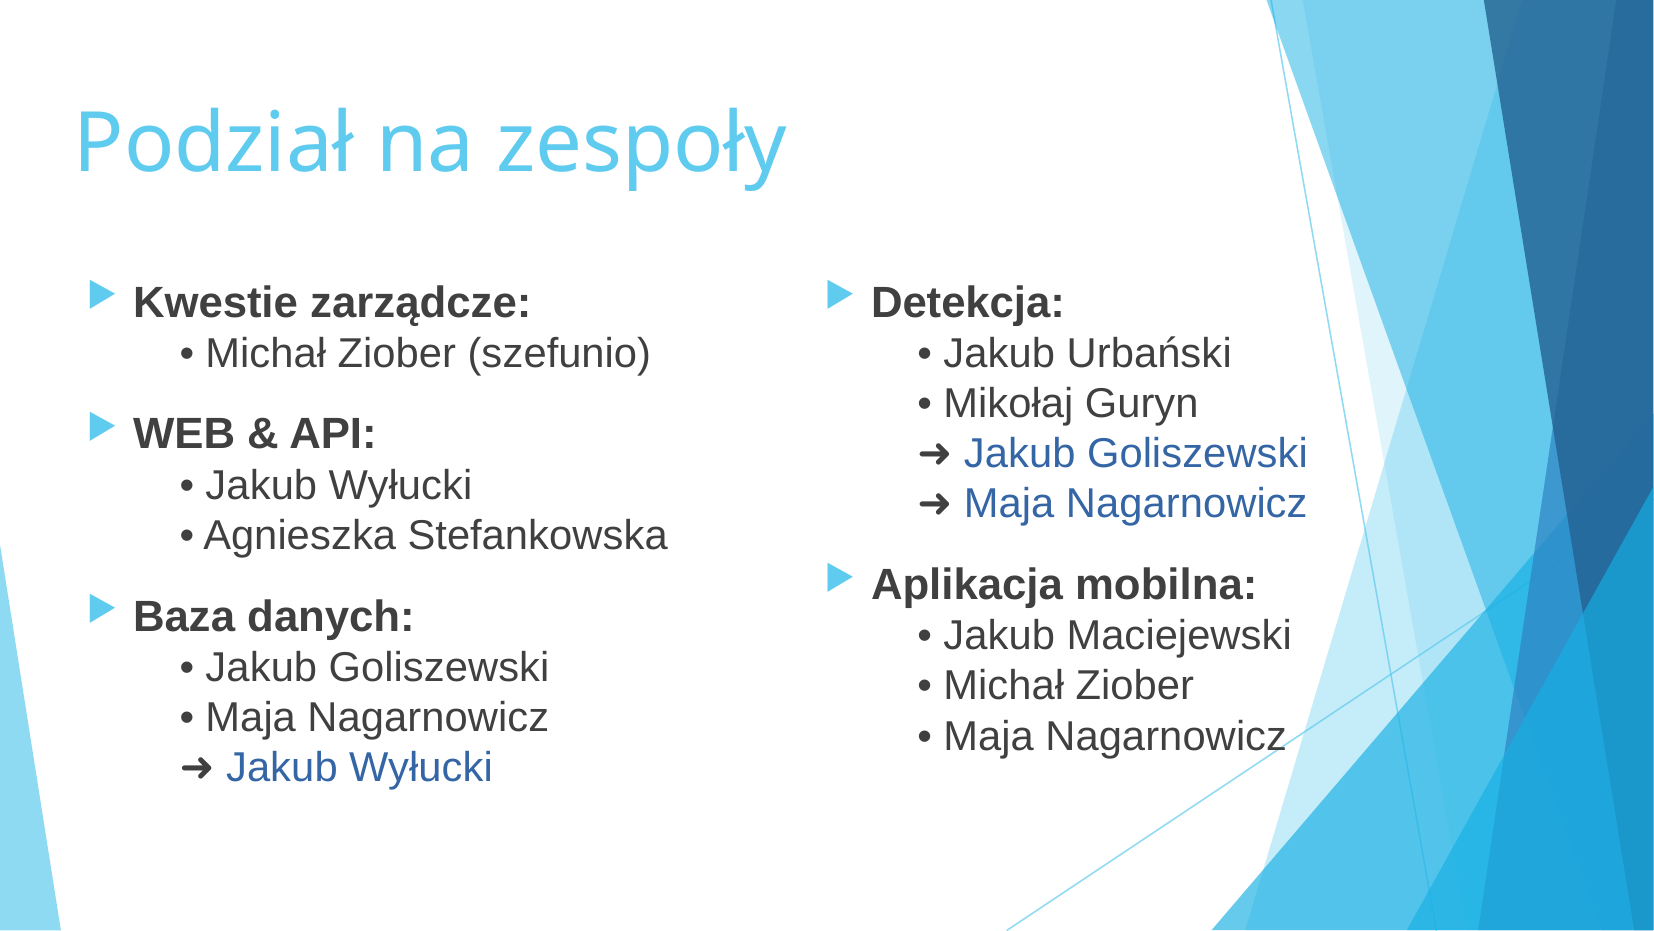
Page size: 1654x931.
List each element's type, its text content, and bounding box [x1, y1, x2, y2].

list Kwestie zarządcze: • Michał Ziober (szefunio) WEB & API: • Jakub Wyłucki • Agnieszka Stefankowska Baza danych: • Jakub Goliszewski • Maja Nagarnowicz ➜ Jakub Wyłucki [0, 265, 727, 806]
list Detekcja: • Jakub Urbański • Mikołaj Guryn ➜ Jakub Goliszewski ➜ Maja Nagarnowicz Aplikacja mobilna: • Jakub Maciejewski • Michał Ziober • Maja Nagarnowicz [809, 265, 1536, 806]
title Podział na zespoły [0, 80, 1489, 237]
